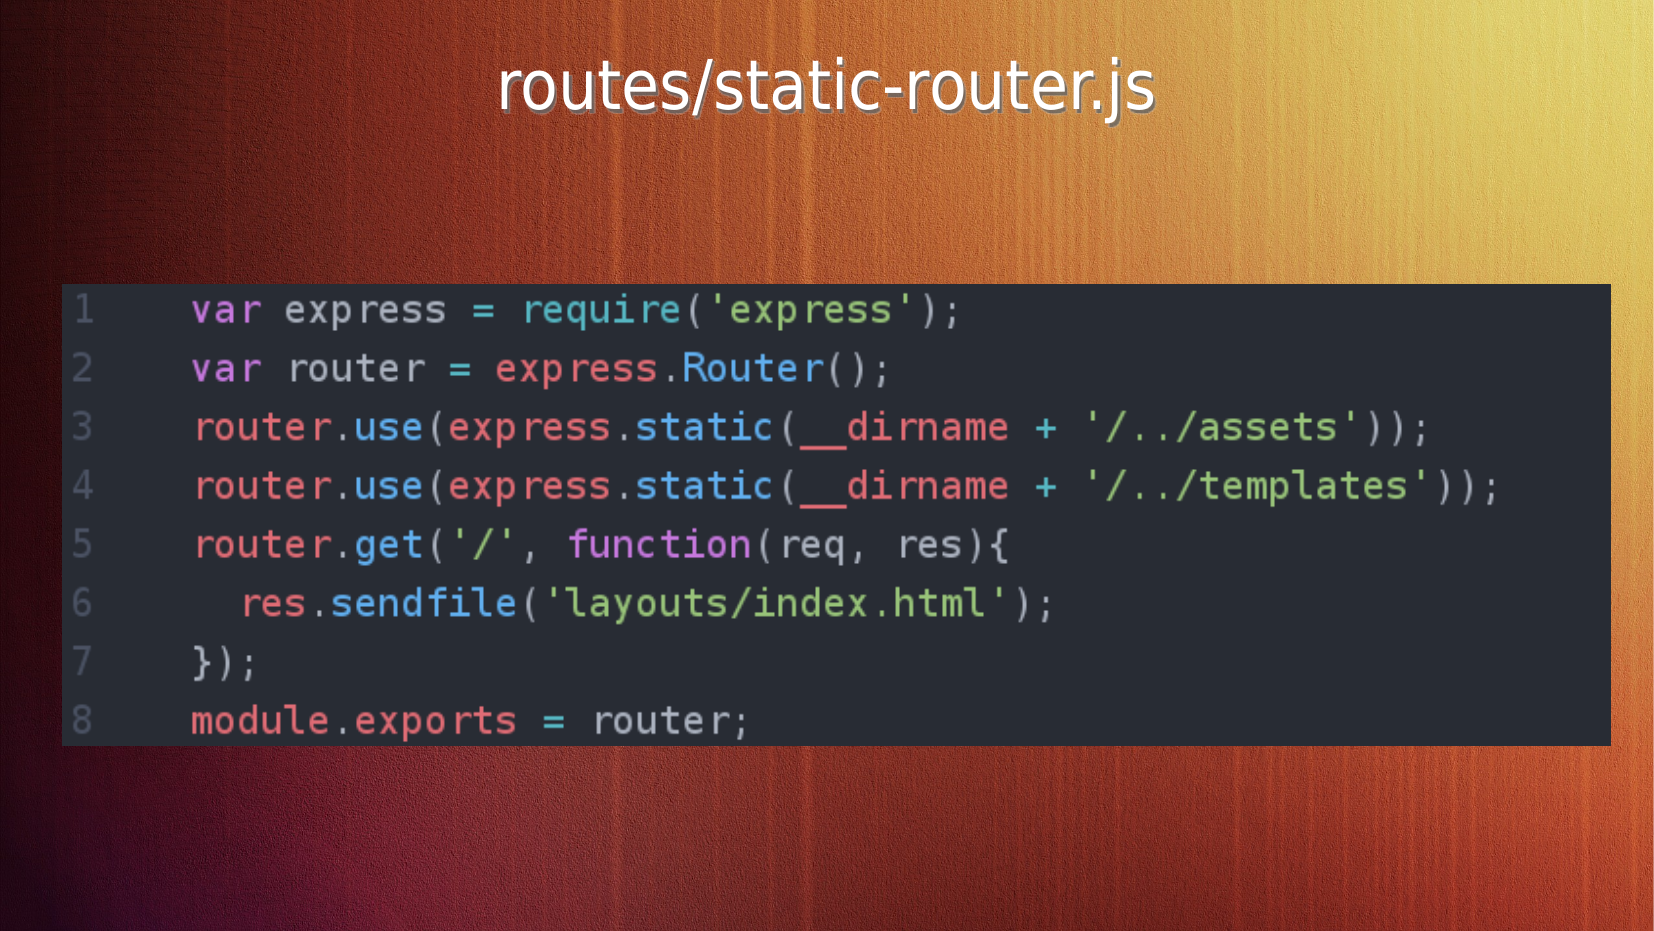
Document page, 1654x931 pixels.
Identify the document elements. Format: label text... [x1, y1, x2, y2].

picture [0, 0, 1654, 931]
title routes/static-router.js [82, 37, 1571, 136]
